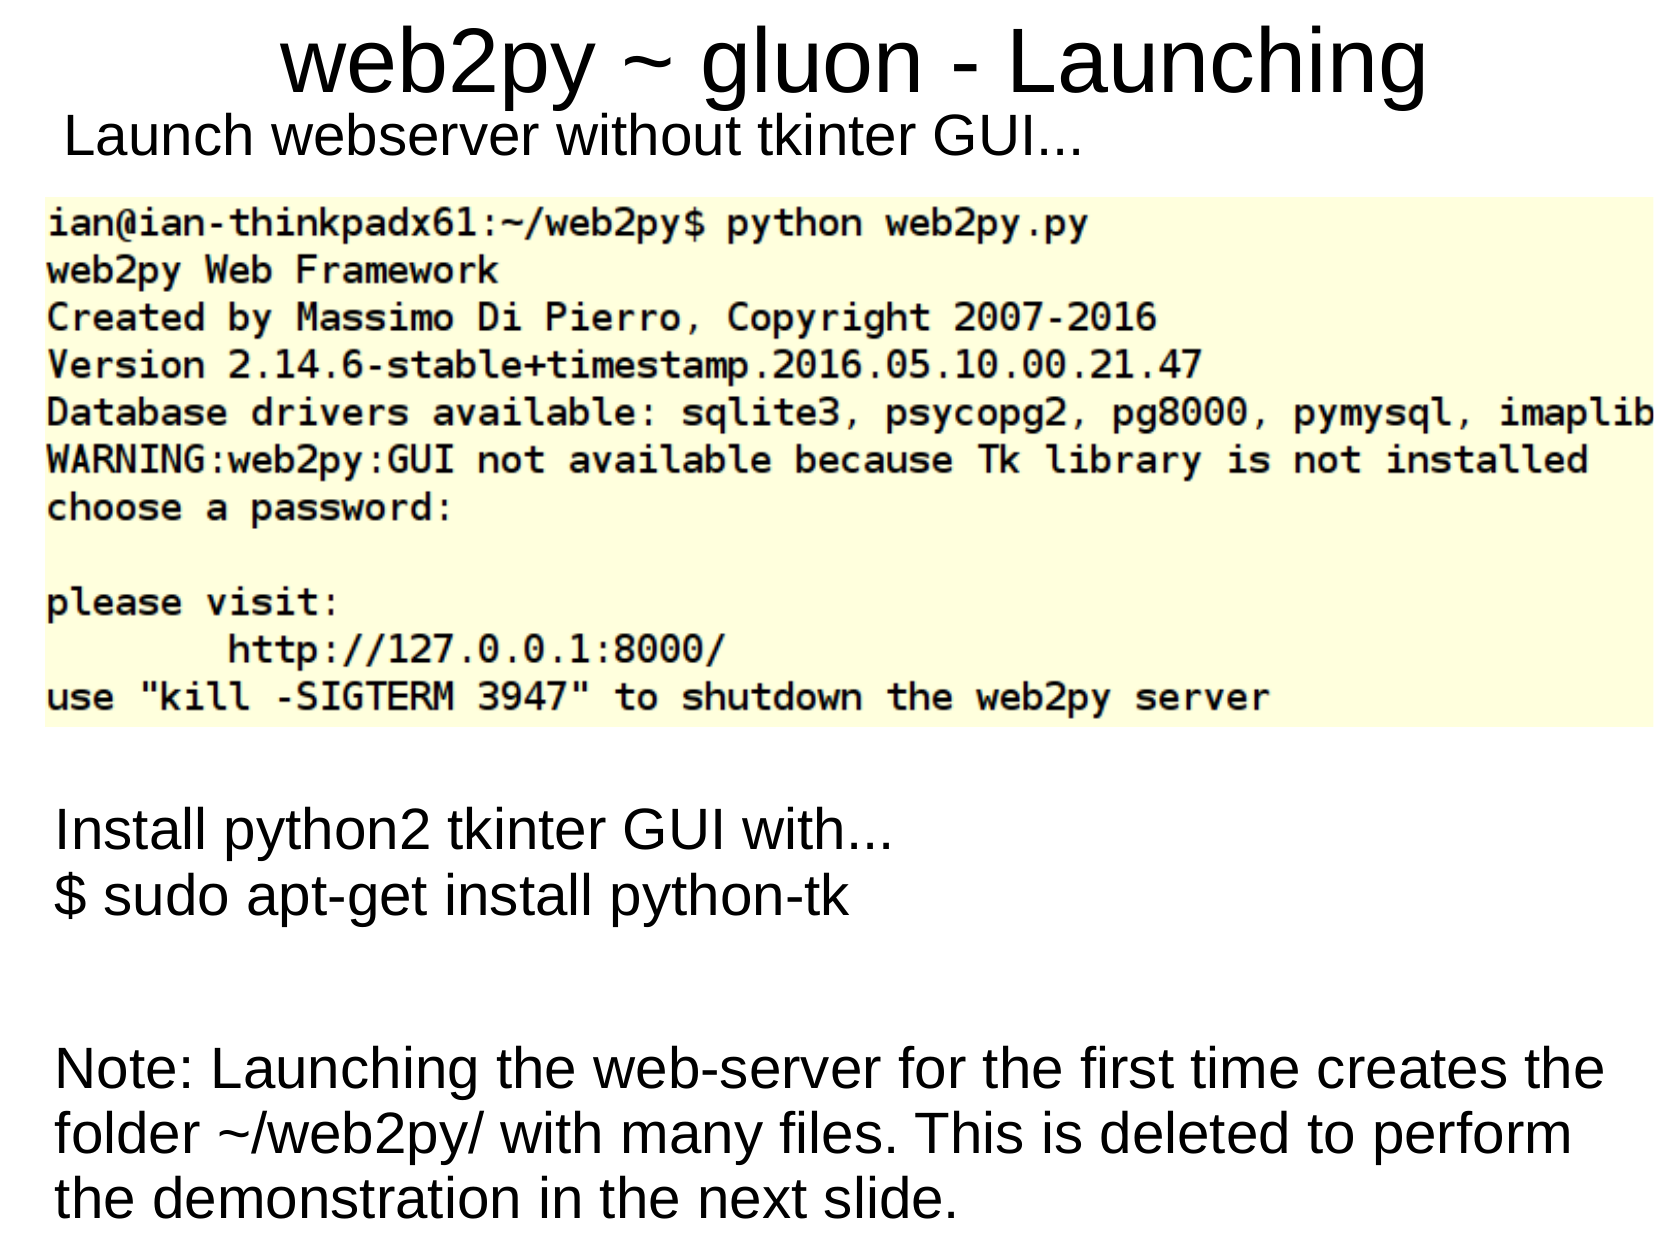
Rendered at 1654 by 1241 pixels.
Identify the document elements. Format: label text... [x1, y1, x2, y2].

title Note: Launching the web-server for the first time creates the folder ~/web2py/ with many files. This is deleted to perform the demonstration in the next slide. [55, 1027, 1618, 1241]
title Launch webserver without tkinter GUI... [63, 102, 1627, 168]
picture [45, 197, 1654, 727]
title web2py ~ gluon - Launching [111, 9, 1600, 102]
title Install python2 tkinter GUI with... $ sudo apt-get install python-tk [55, 755, 1618, 969]
